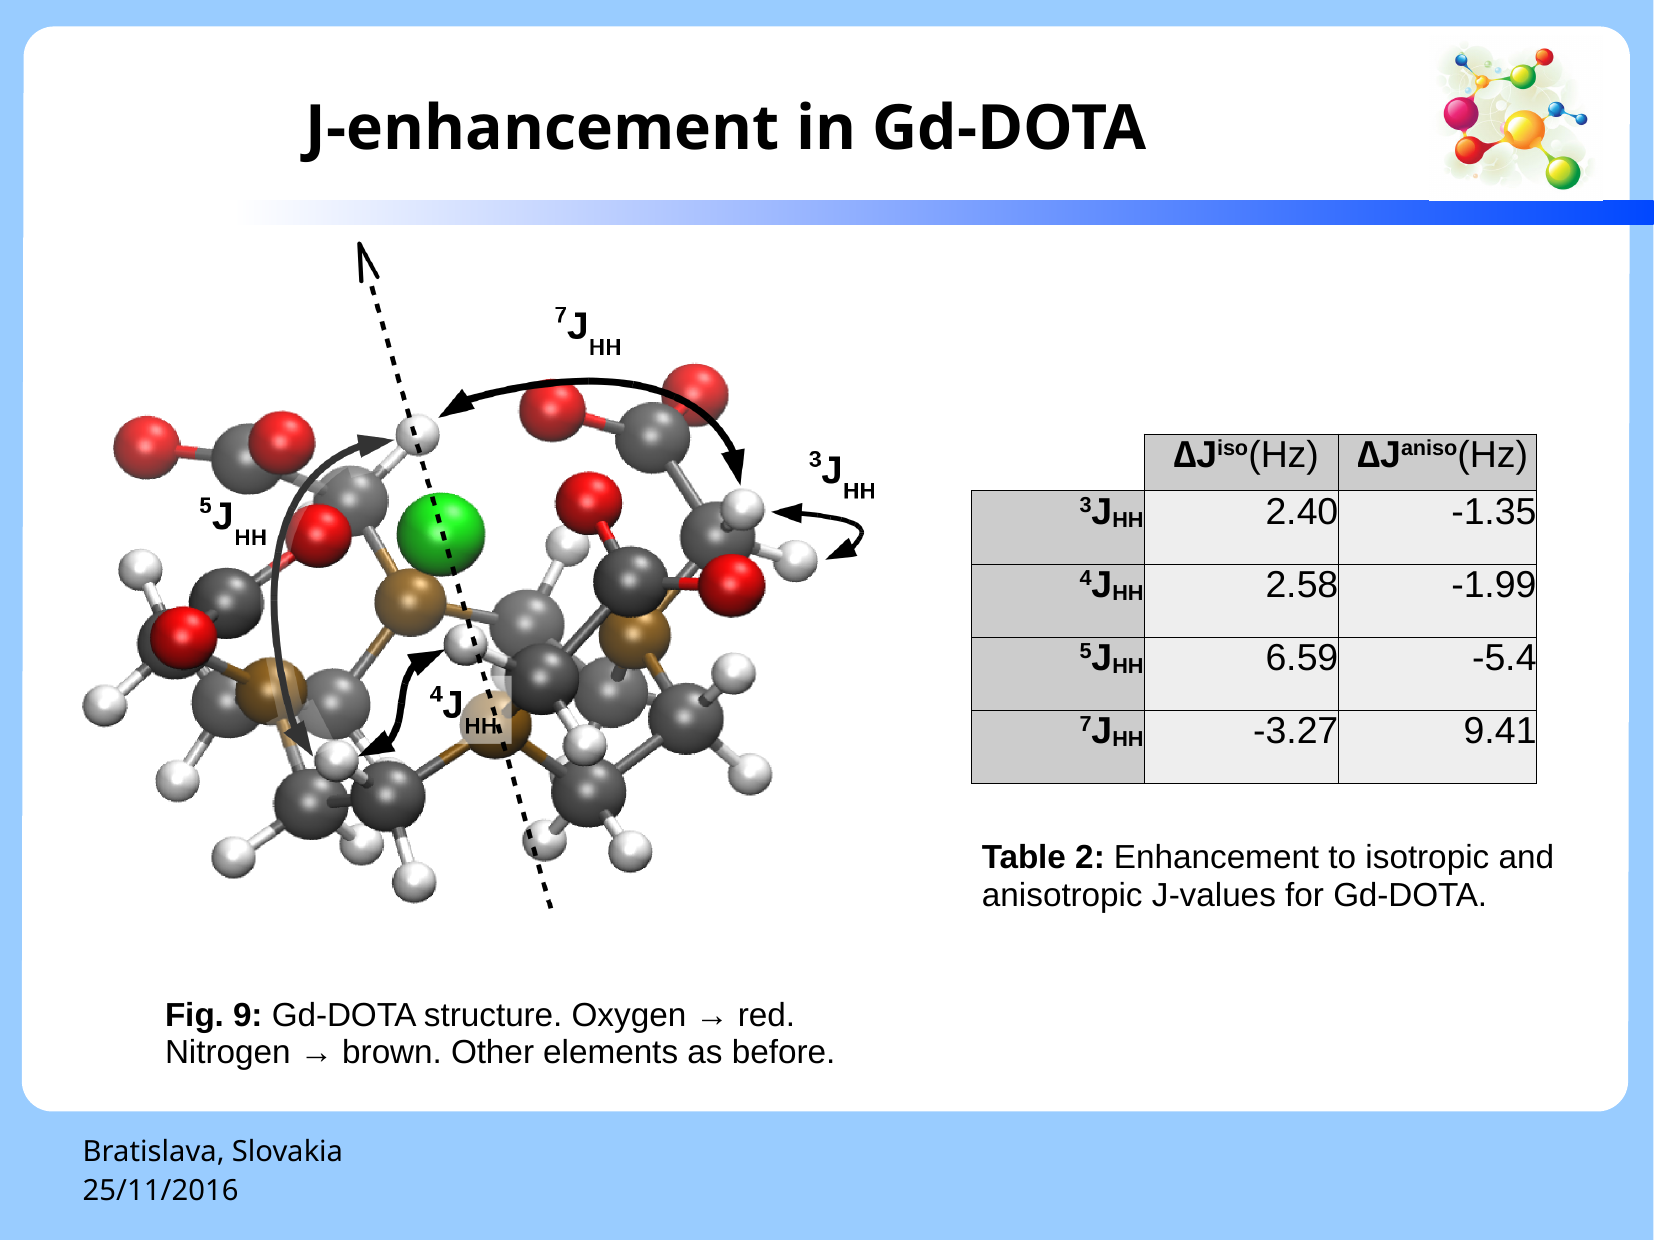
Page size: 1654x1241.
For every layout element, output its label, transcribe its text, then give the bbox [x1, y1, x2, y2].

title J-enhancement in Gd-DOTA [82, 49, 1371, 201]
table_cell 6.59 [1145, 638, 1338, 710]
table_cell 3JHH [972, 491, 1144, 564]
table_cell -3.27 [1145, 711, 1338, 783]
list [52, 279, 1594, 1107]
table_cell 7JHH [972, 711, 1144, 783]
table_cell -5.4 [1339, 638, 1536, 710]
picture [1429, 35, 1603, 201]
table_header ∆Janiso(Hz) [1339, 435, 1536, 490]
table_cell 5JHH [972, 638, 1144, 710]
table_cell -1.35 [1339, 491, 1536, 564]
table_cell -1.99 [1339, 565, 1536, 637]
table_cell 9.41 [1339, 711, 1536, 783]
table_cell 2.40 [1145, 491, 1338, 564]
table_cell 2.58 [1145, 565, 1338, 637]
text_box Fig. 9: Gd-DOTA structure. Oxygen → red. Nitrogen → brown. Other elements as before. [150, 989, 932, 1079]
table_header [972, 434, 1144, 490]
table_cell 4JHH [972, 565, 1144, 637]
text_box Table 2: Enhancement to isotropic and anisotropic J-values for Gd-DOTA. [967, 831, 1594, 936]
table_header ∆Jiso(Hz) [1145, 435, 1338, 490]
picture [82, 241, 874, 909]
